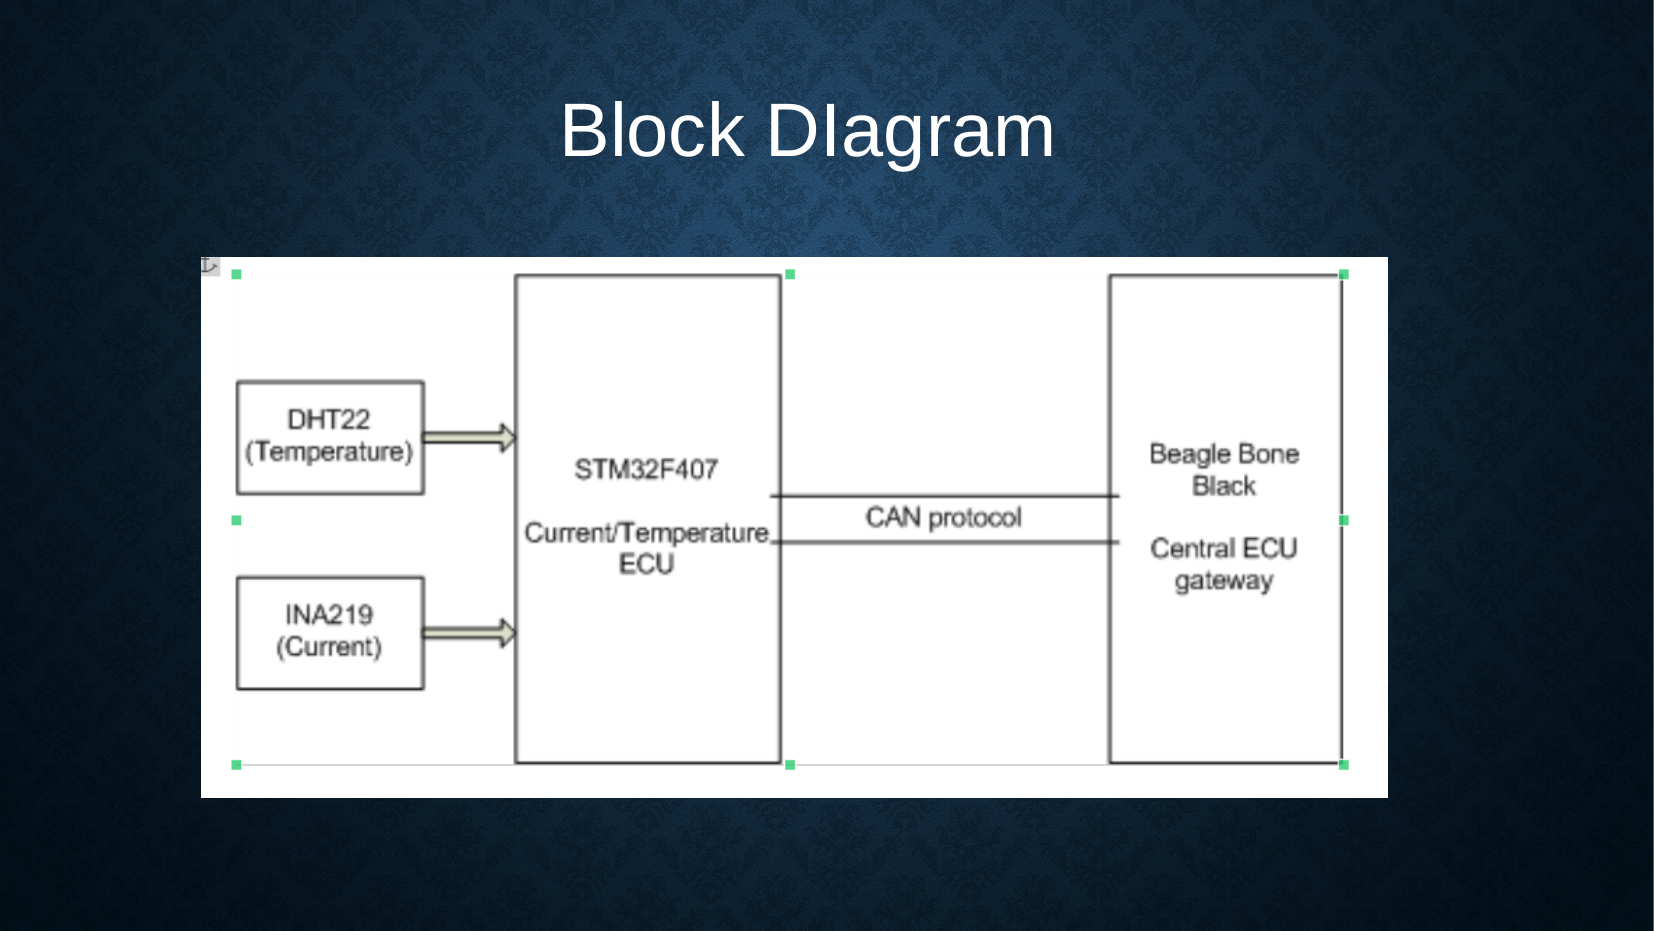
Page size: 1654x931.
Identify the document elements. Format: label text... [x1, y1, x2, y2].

picture [0, 0, 1654, 931]
title Block DIagram [88, 82, 1528, 178]
